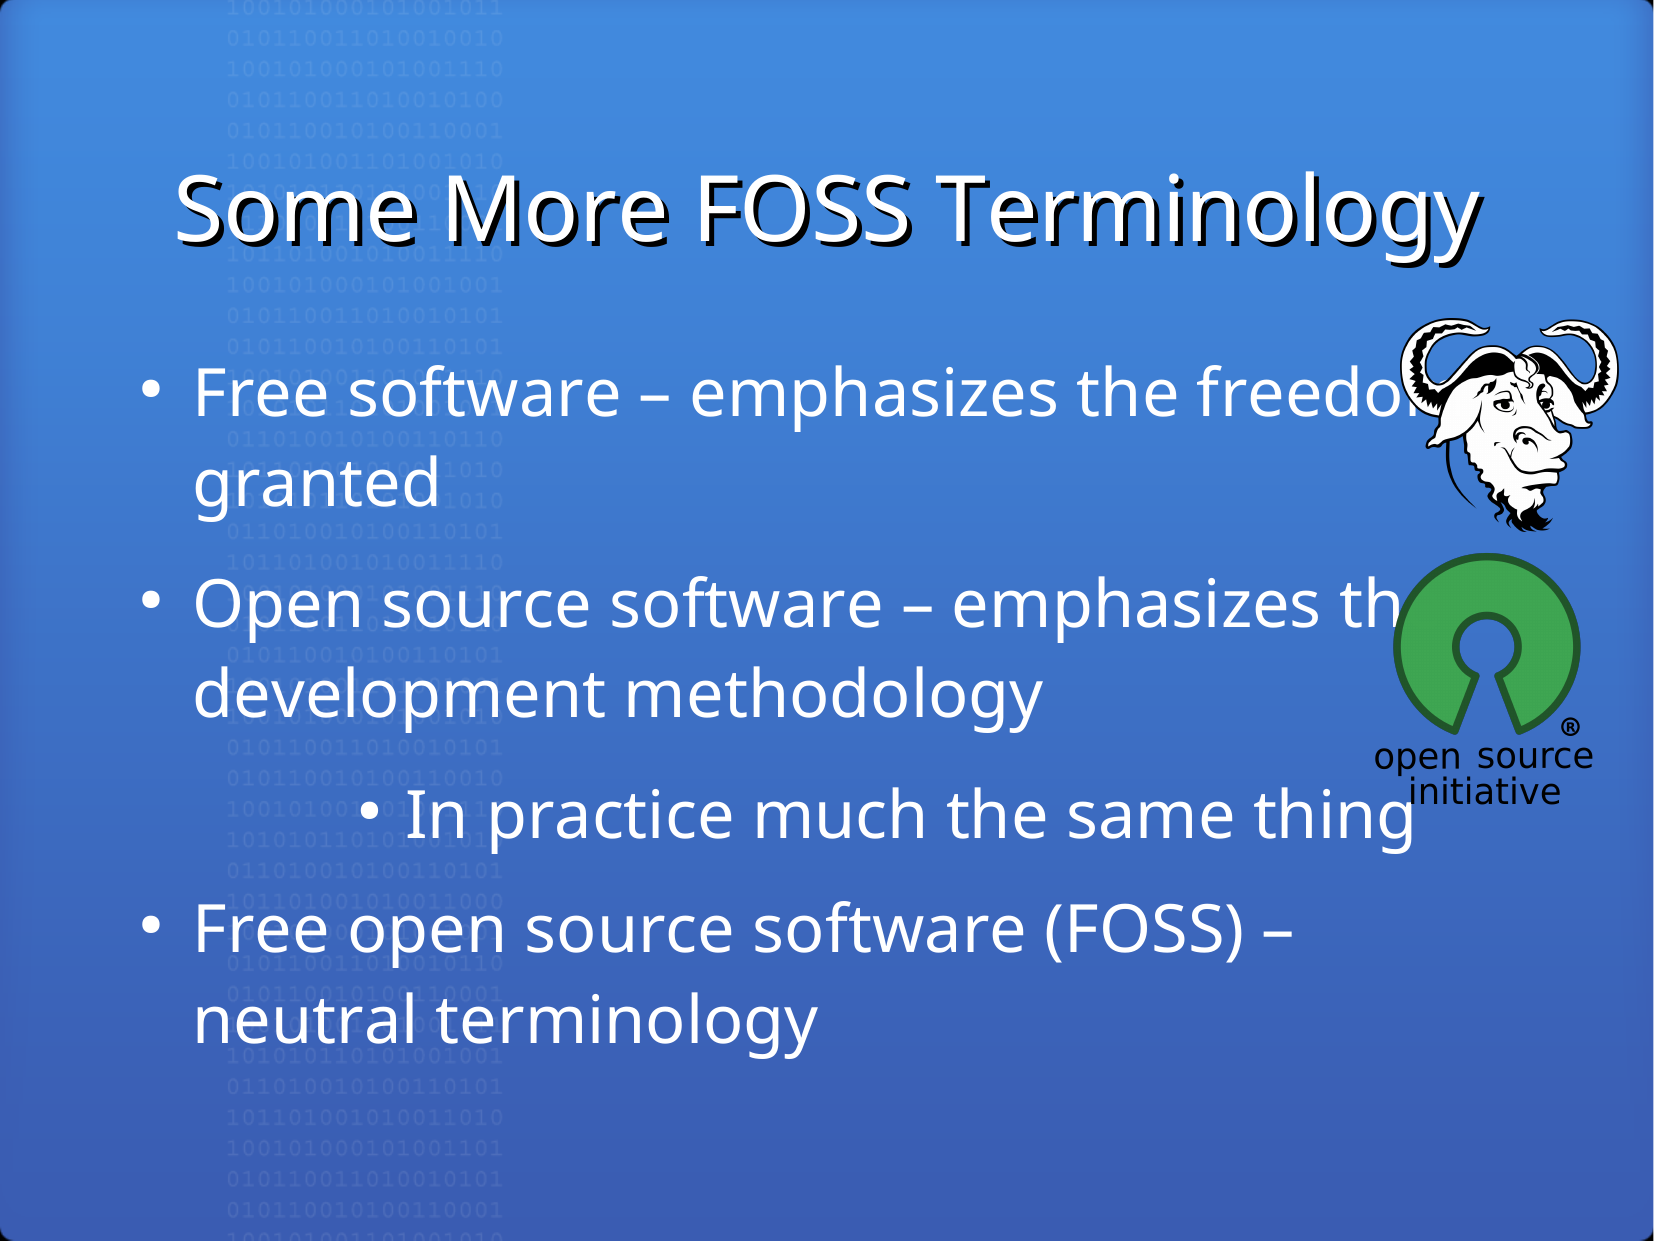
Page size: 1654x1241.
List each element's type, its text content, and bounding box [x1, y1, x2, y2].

picture [0, 0, 1654, 1241]
title Some More FOSS Terminology [121, 102, 1534, 310]
list Free software – emphasizes the freedom granted Open source software – emphasizes the development methodology In practice much the same thing Free open source software (FOSS) – neutral terminology [121, 344, 1534, 1127]
